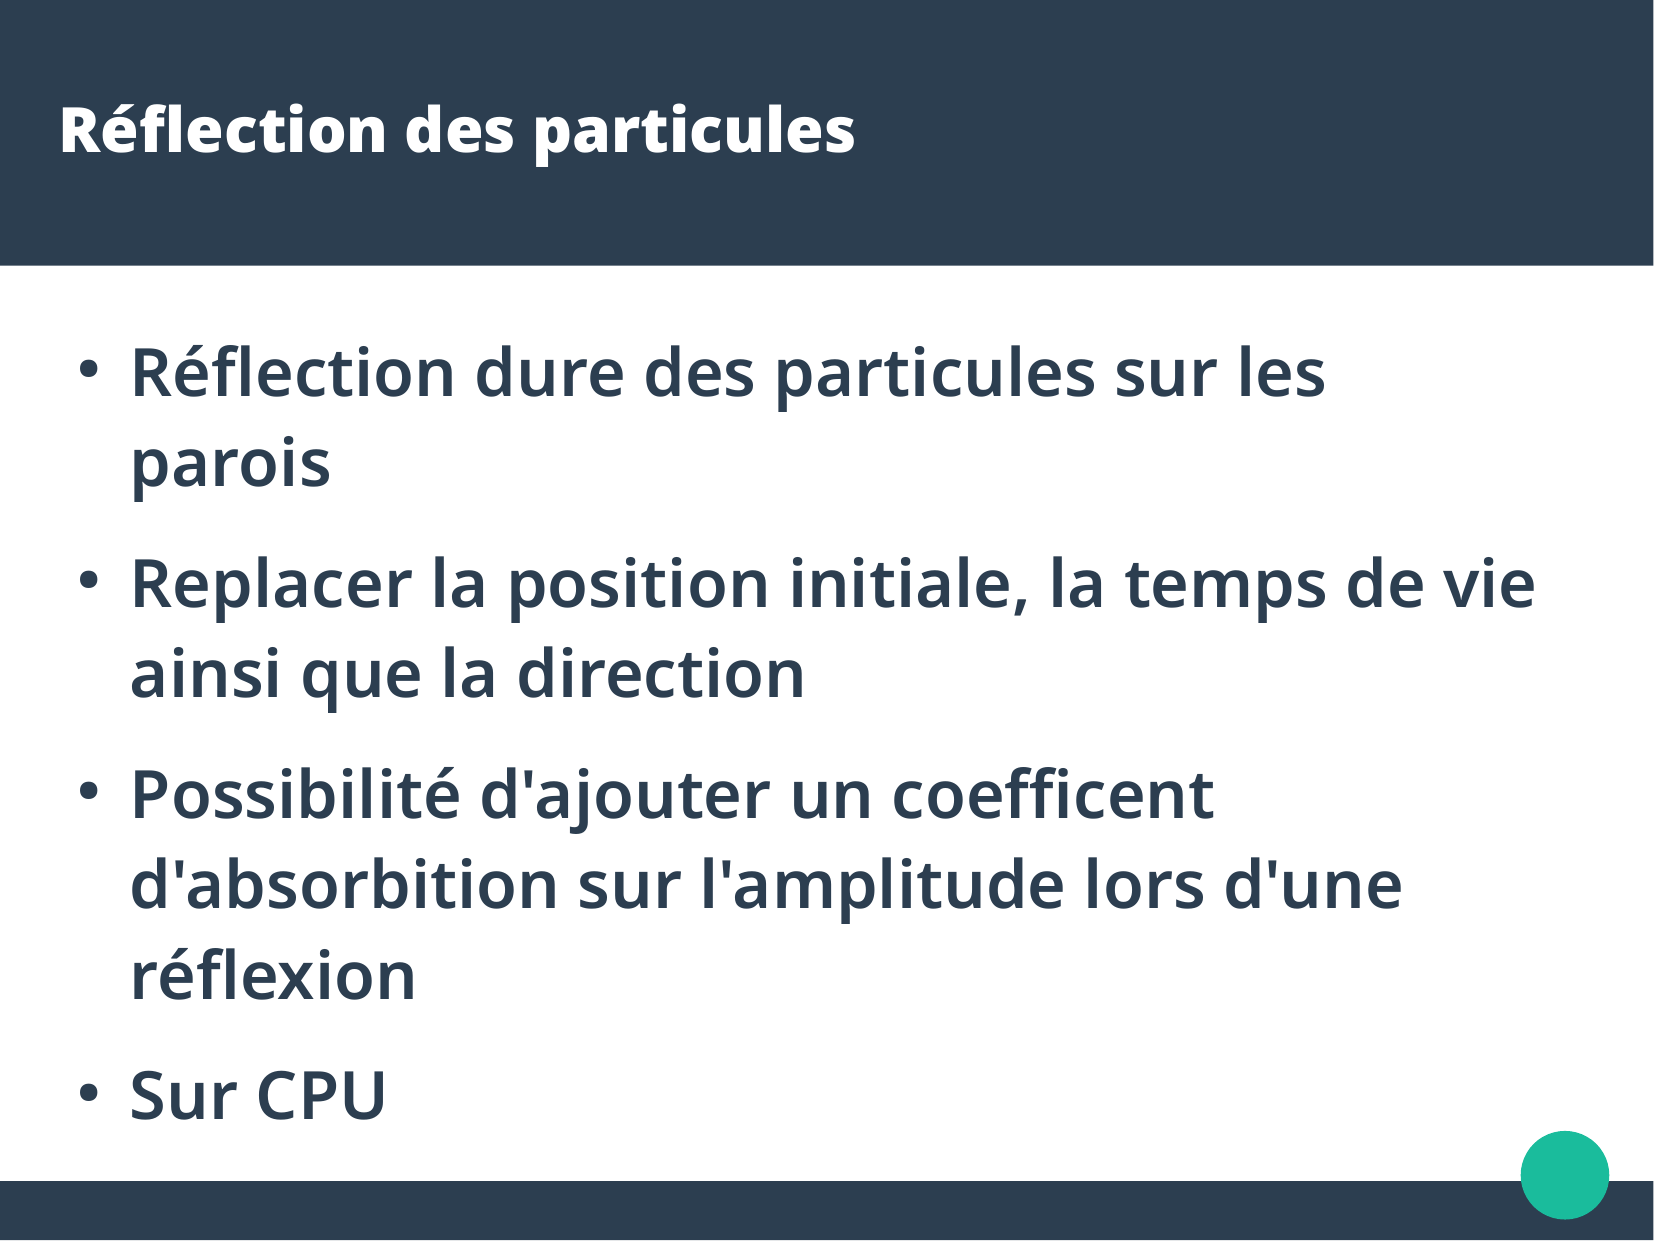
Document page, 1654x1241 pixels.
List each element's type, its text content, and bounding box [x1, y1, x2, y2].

title Réflection des particules [59, 49, 1595, 207]
list Réflection dure des particules sur les parois Replacer la position initiale, la temps de vie ainsi que la direction Possibilité d'ajouter un coefficent d'absorbition sur l'amplitude lors d'une réflexion Sur CPU [59, 324, 1546, 1152]
